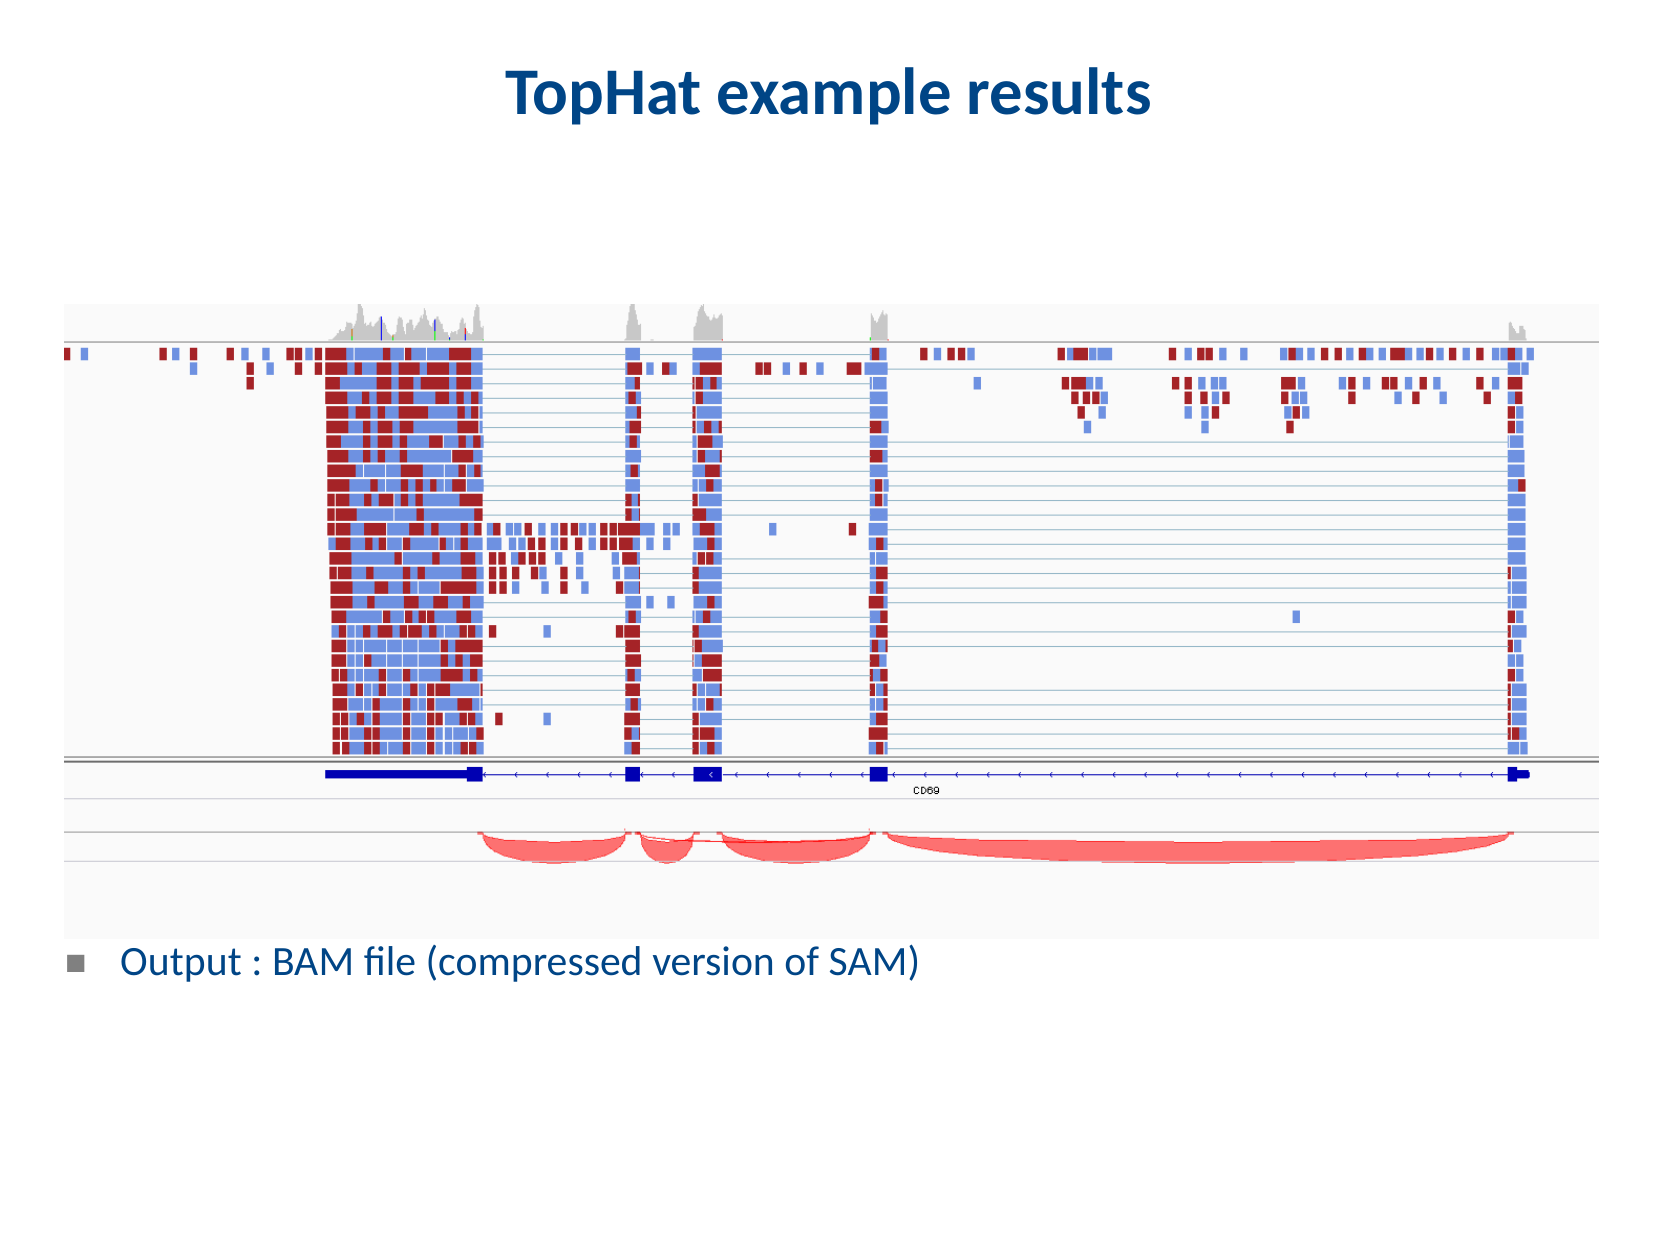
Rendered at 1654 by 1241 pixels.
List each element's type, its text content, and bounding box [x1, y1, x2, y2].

picture [64, 304, 1599, 939]
title TopHat example results [85, 18, 1574, 177]
list Output : BAM file (compressed version of SAM) [49, 944, 1538, 1241]
